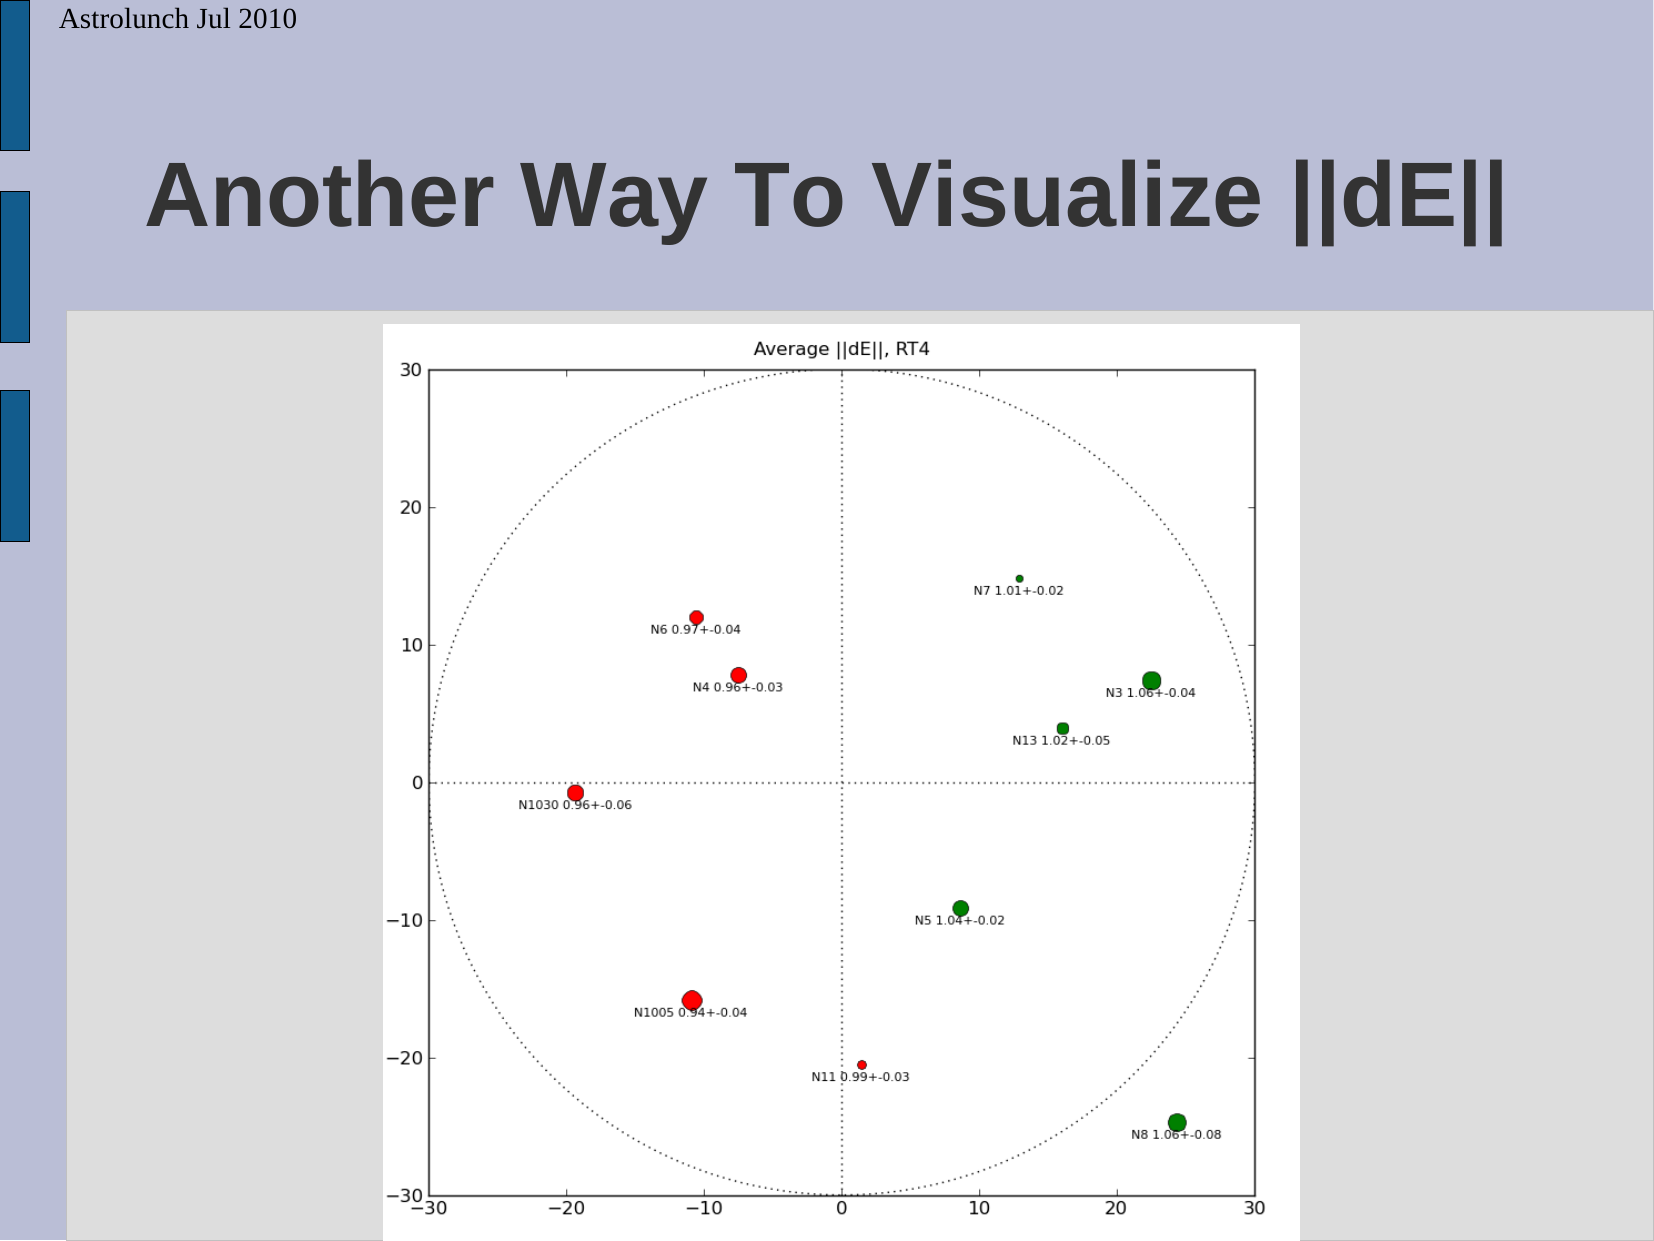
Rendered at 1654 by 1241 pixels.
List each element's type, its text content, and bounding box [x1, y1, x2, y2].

picture [383, 324, 1300, 1241]
title Another Way To Visualize ||dE|| [121, 98, 1534, 291]
